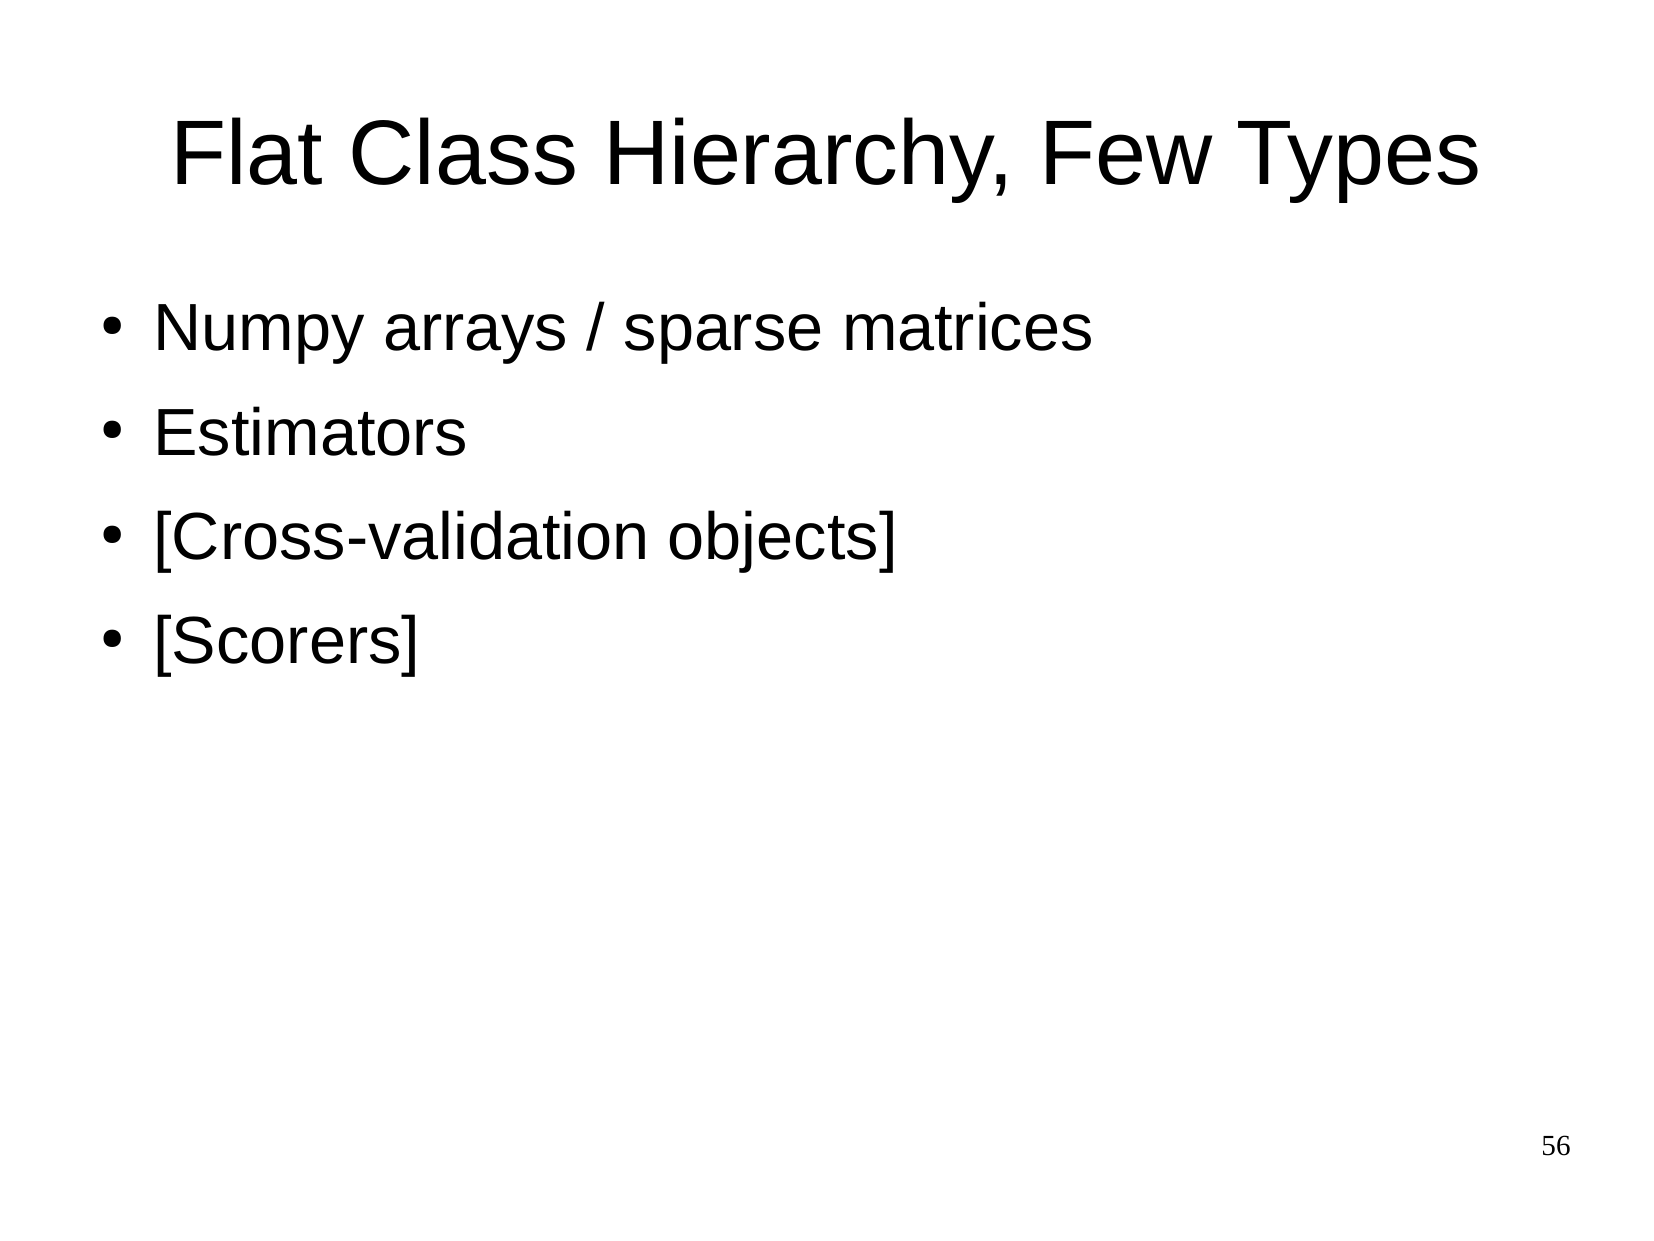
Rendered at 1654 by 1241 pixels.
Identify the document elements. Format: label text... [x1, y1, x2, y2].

title Flat Class Hierarchy, Few Types [82, 49, 1571, 257]
list Numpy arrays / sparse matrices Estimators [Cross-validation objects] [Scorers] [82, 290, 1571, 1010]
